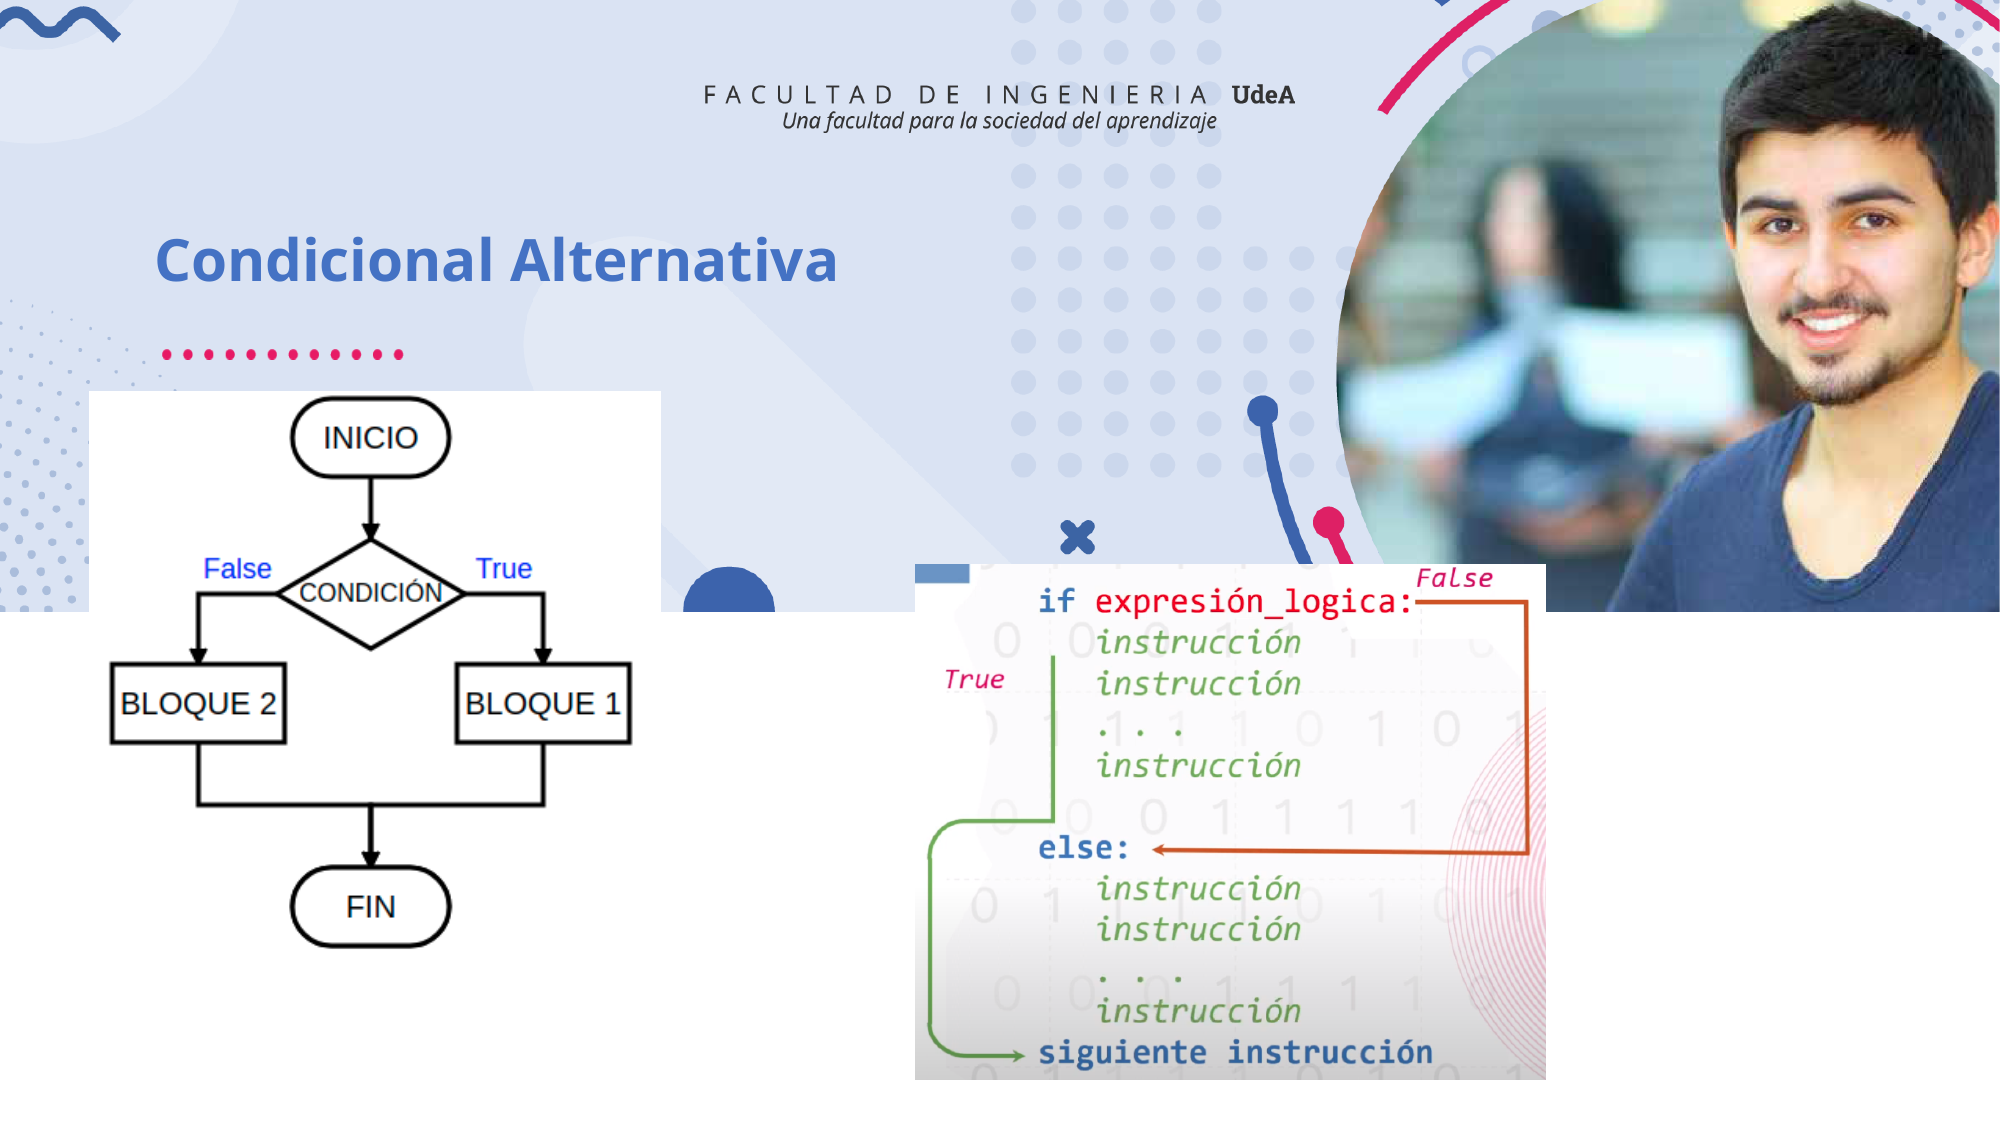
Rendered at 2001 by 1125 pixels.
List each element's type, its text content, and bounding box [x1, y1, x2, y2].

text_box Condicional Alternativa [139, 206, 1036, 318]
picture [0, 0, 2000, 1081]
